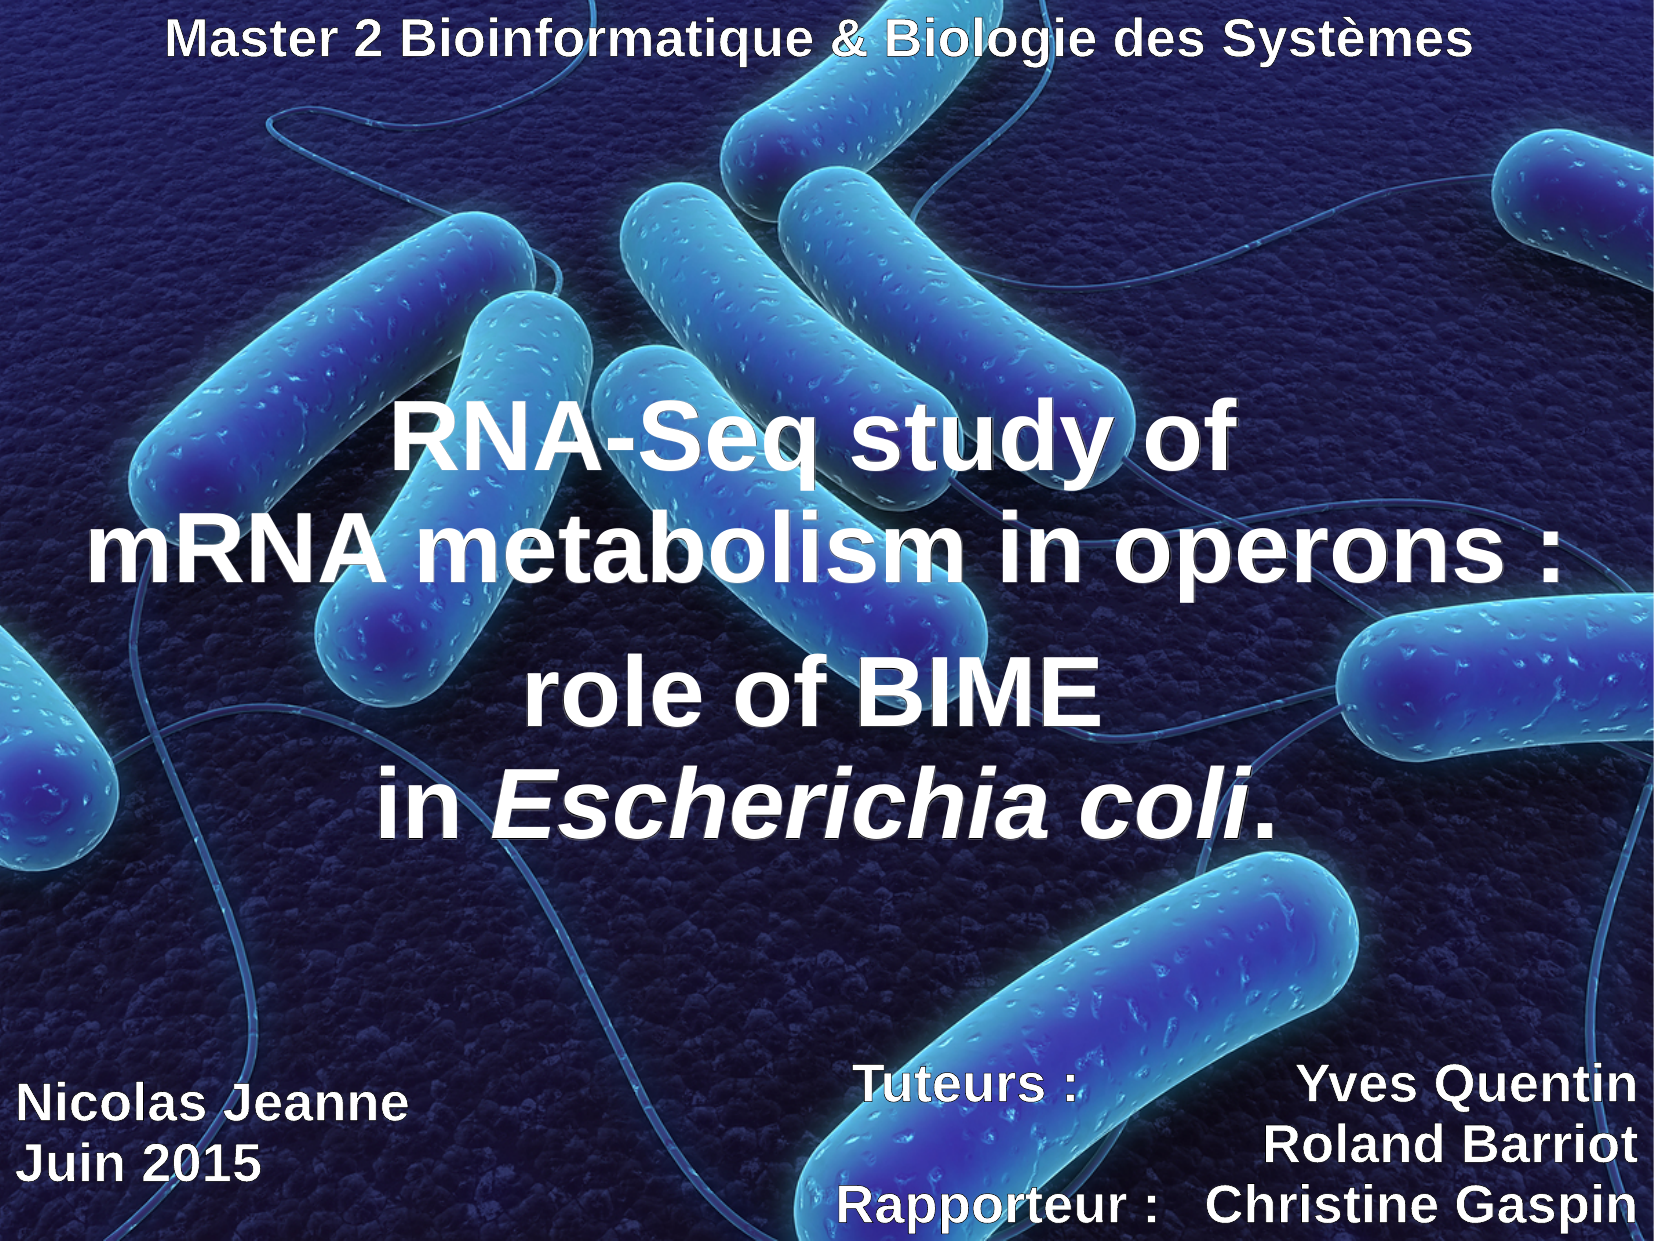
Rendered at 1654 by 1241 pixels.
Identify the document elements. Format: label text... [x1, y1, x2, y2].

title RNA-Seq study of mRNA metabolism in operons : role of BIME in Escherichia coli. [74, 323, 1579, 917]
picture [0, 0, 1654, 1241]
